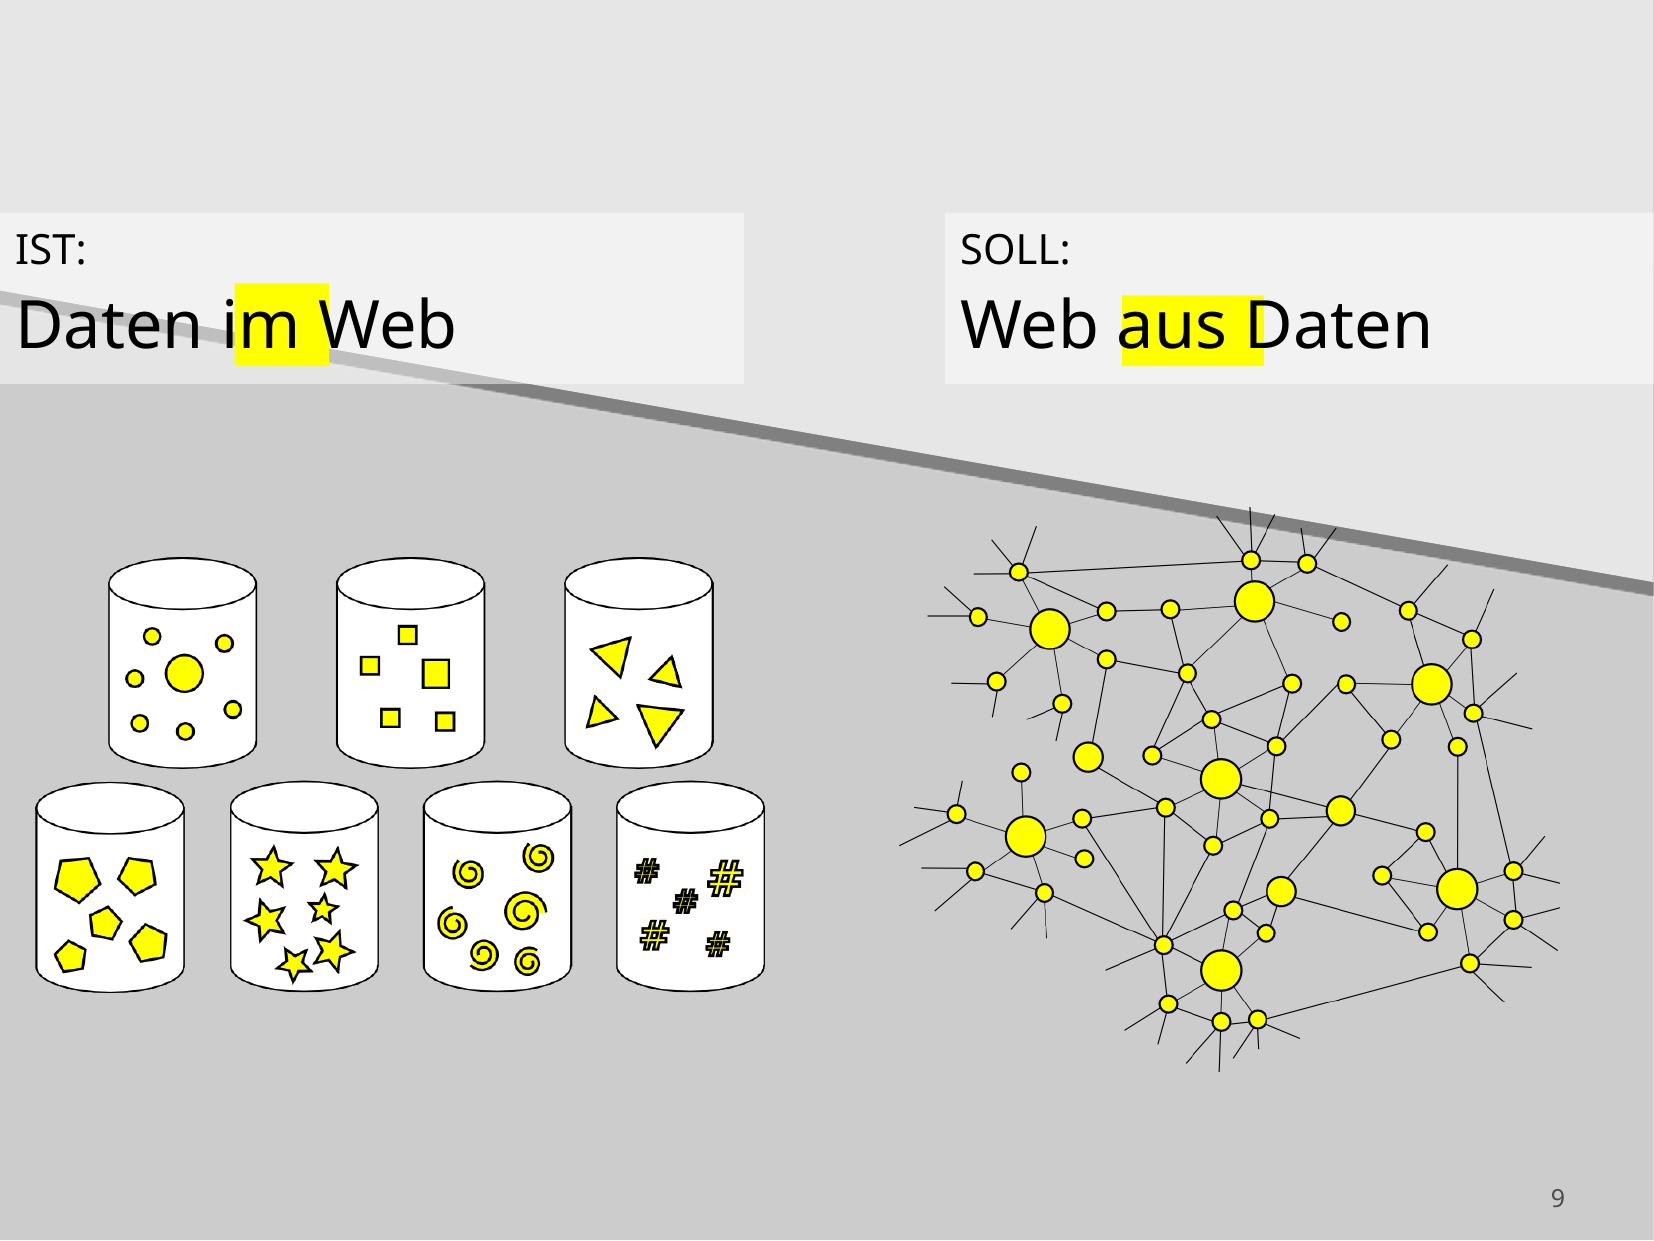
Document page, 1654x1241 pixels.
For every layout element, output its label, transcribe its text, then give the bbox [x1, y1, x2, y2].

text_box IST: Daten im Web [0, 212, 804, 379]
text_box [944, 212, 1654, 384]
text_box [0, 379, 745, 384]
text_box SOLL: Web aus Daten [945, 212, 1654, 379]
picture [35, 557, 765, 993]
picture [899, 507, 1560, 1073]
